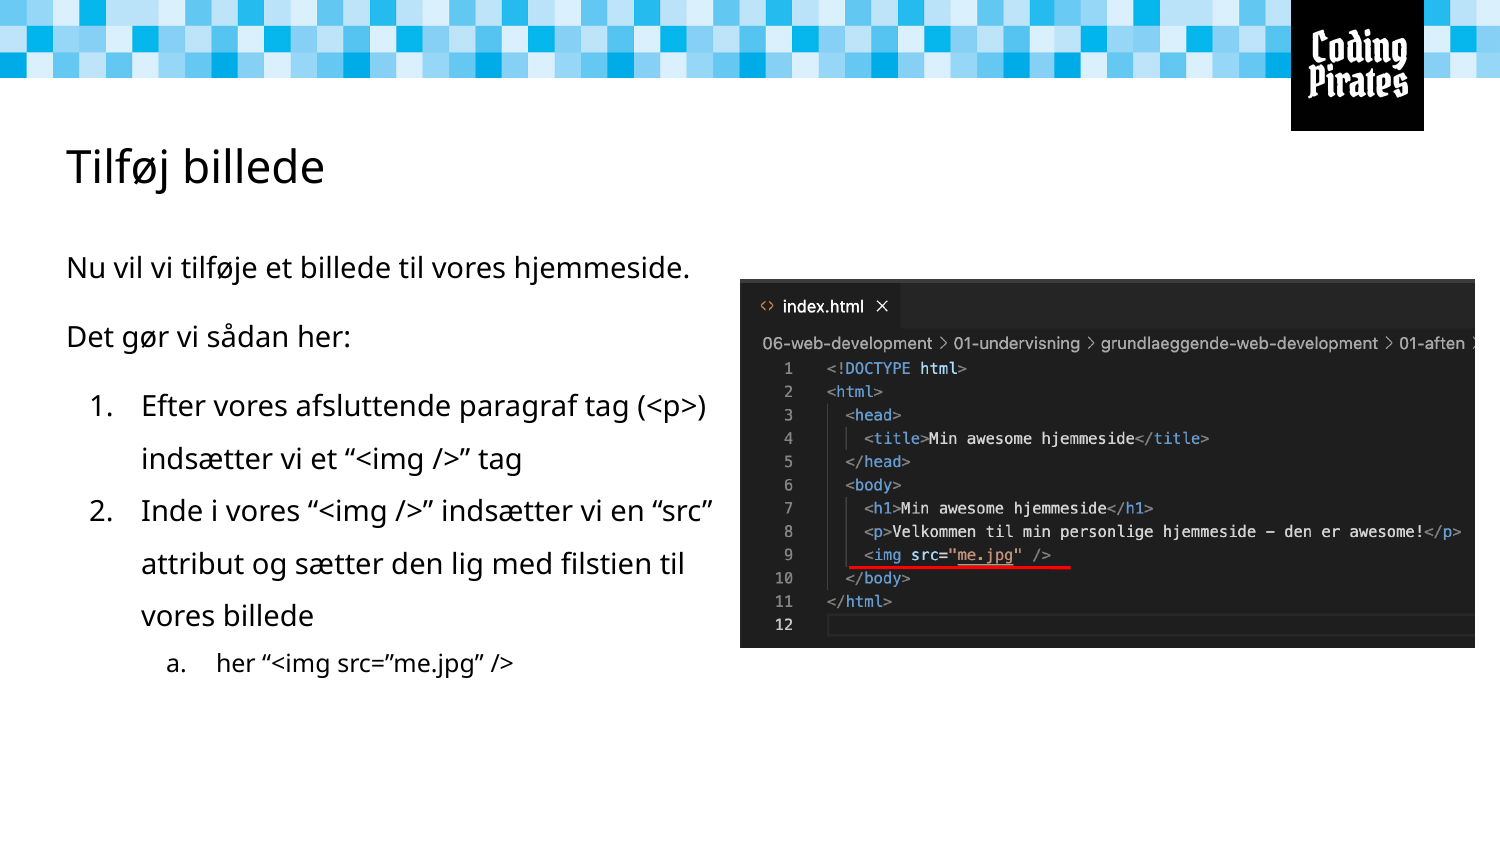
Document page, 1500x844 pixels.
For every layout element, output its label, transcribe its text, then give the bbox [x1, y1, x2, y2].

picture [740, 279, 1475, 648]
picture [0, 0, 1056, 78]
title Tilføj billede [51, 123, 1477, 217]
picture [1291, 0, 1424, 123]
list Nu vil vi tilføje et billede til vores hjemmeside. Det gør vi sådan her: Efter vores afsluttende paragraf tag (<p>) indsætter vi et “<img />” tag Inde i vores “<img />” indsætter vi en “src” attribut og sætter den lig med filstien til vores billede her “<img src=”me.jpg” /> [51, 216, 741, 803]
